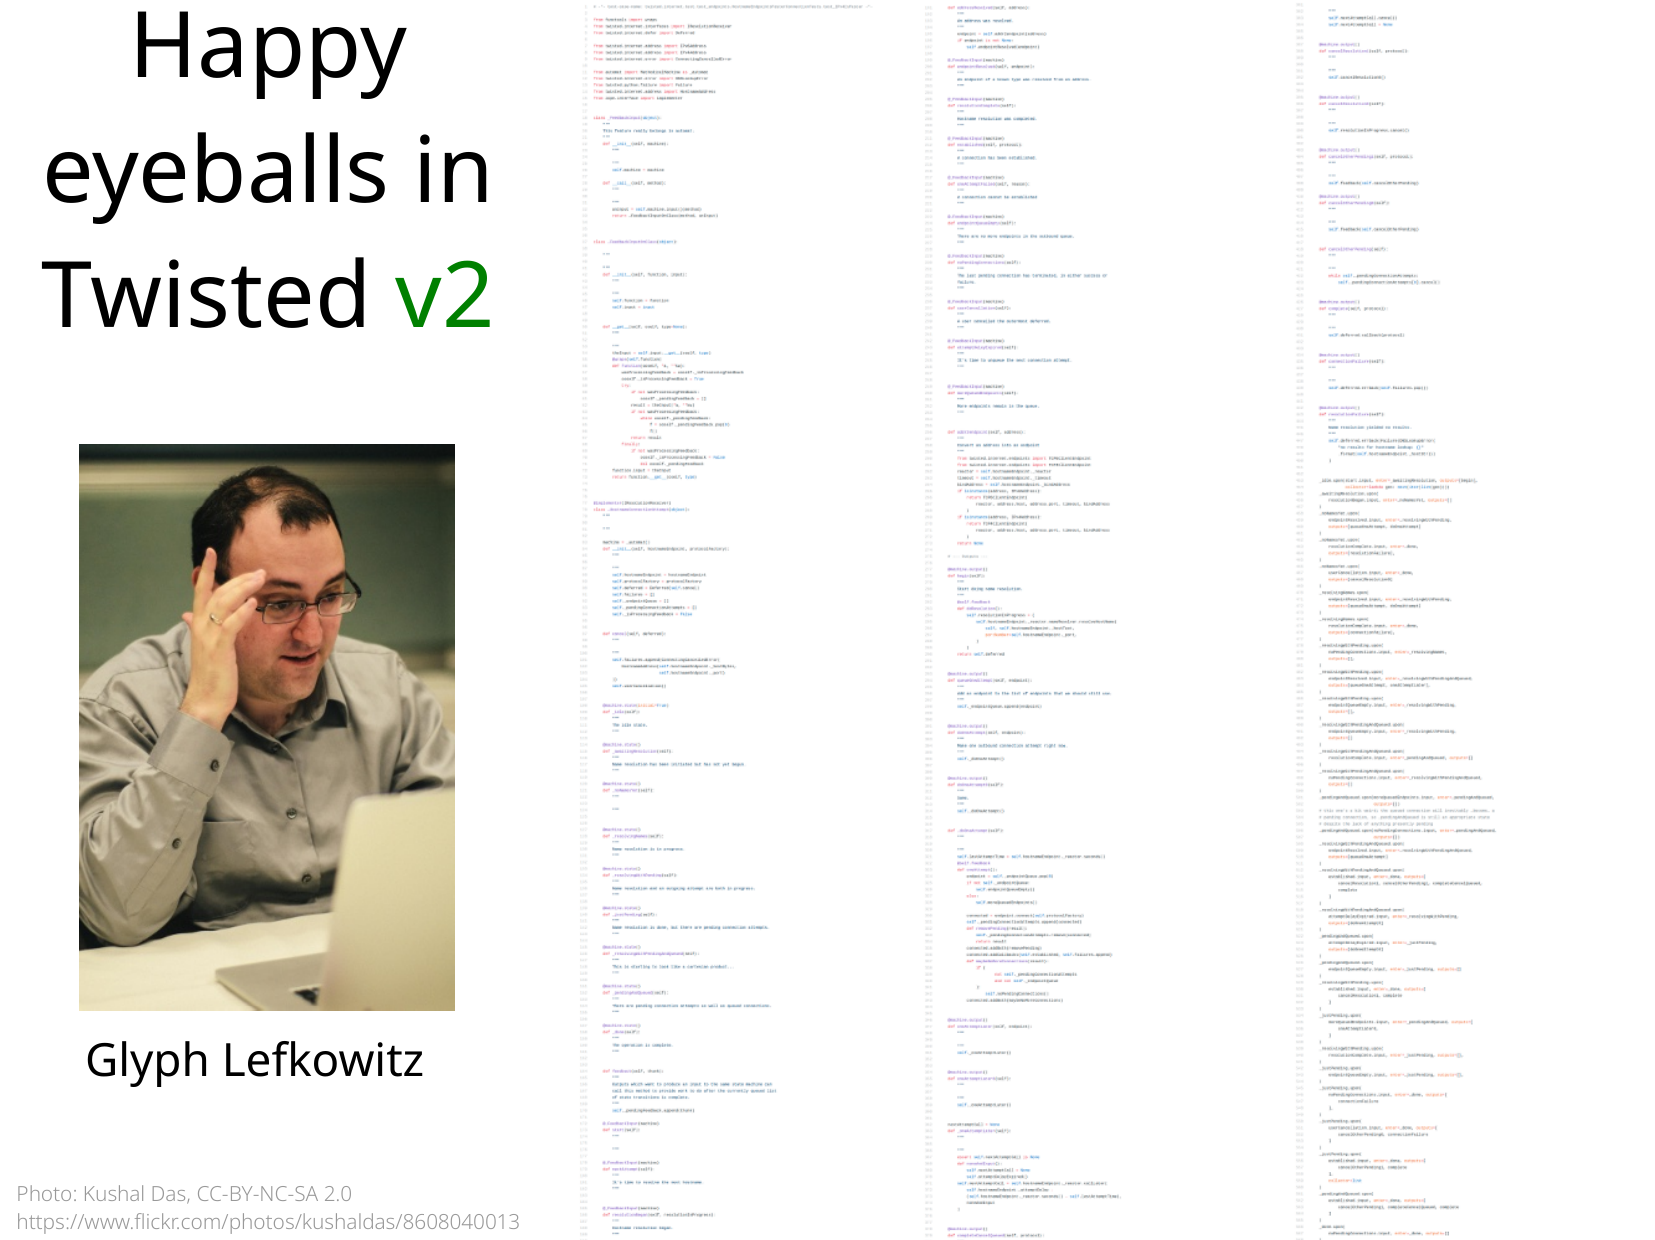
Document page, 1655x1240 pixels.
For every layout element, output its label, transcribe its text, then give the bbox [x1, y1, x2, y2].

title Happy eyeballs in Twisted v2 [0, 0, 567, 516]
picture [574, 4, 894, 1240]
text_box Glyph Lefkowitz [70, 1020, 491, 1171]
text_box Photo: Kushal Das, CC-BY-NC-SA 2.0 https://www.flickr.com/photos/kushaldas/8608040013 [1, 1171, 718, 1240]
picture [919, 5, 1239, 1240]
picture [1290, 2, 1613, 1240]
picture [79, 444, 455, 1011]
